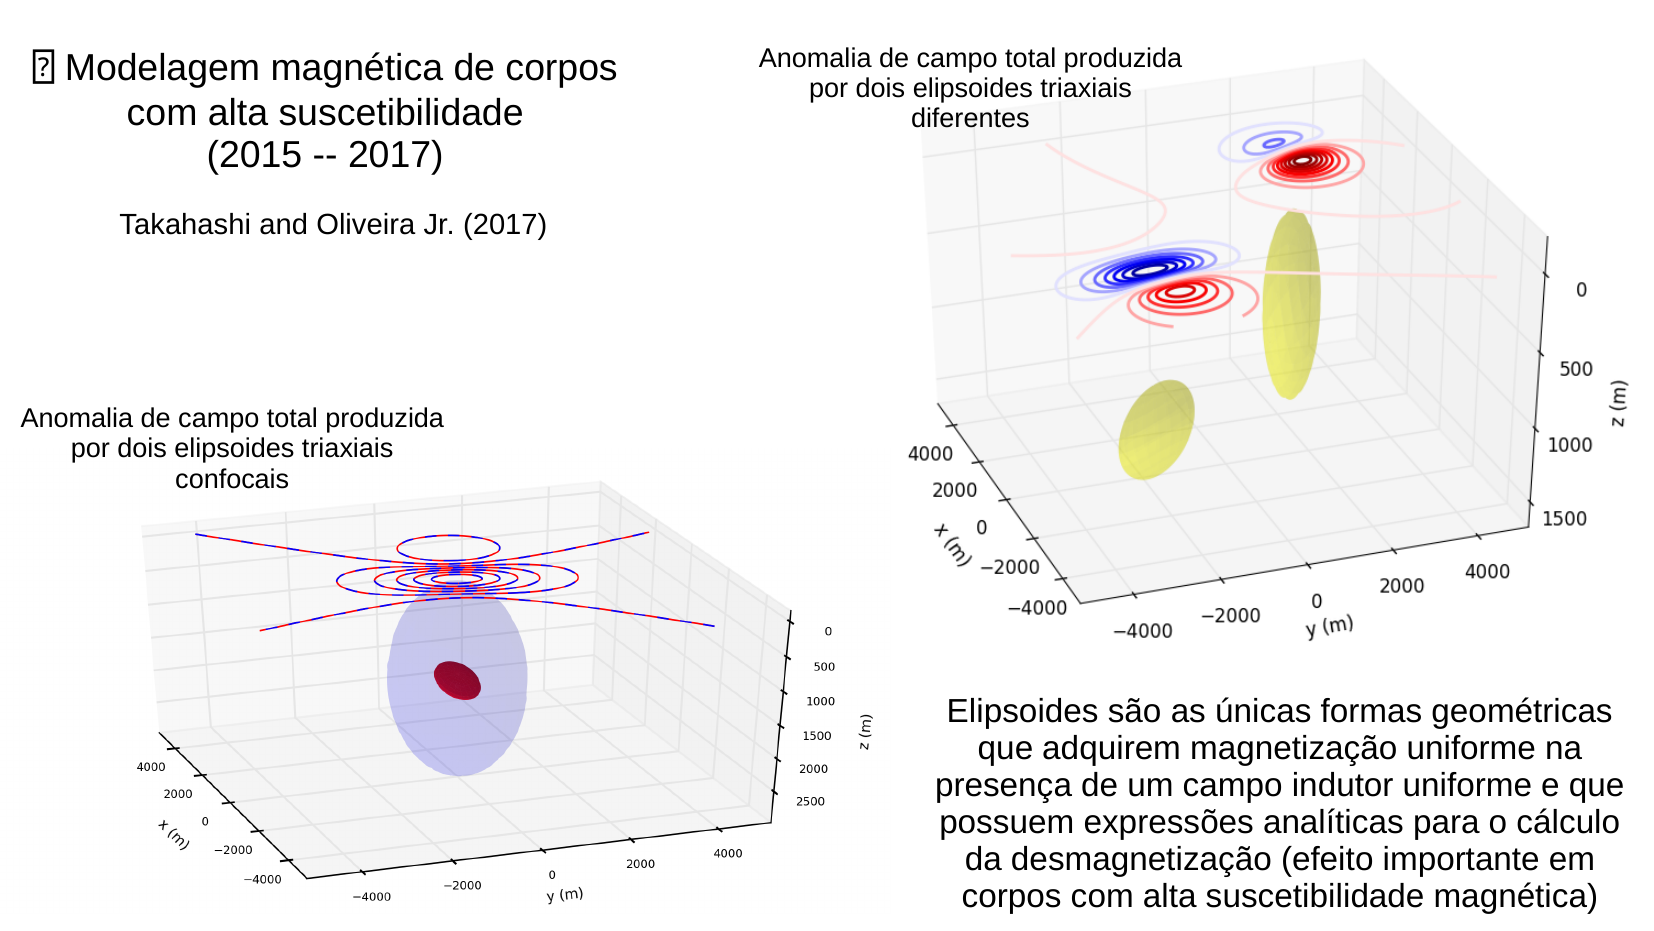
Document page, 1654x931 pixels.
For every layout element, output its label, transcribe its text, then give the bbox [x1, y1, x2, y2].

picture [0, 5, 1654, 914]
text_box Anomalia de campo total produzida por dois elipsoides triaxiais diferentes [744, 35, 1197, 141]
text_box Elipsoides são as únicas formas geométricas que adquirem magnetização uniforme na presença de um campo indutor uniforme e que possuem expressões analíticas para o cálculo da desmagnetização (efeito importante em corpos com alta suscetibilidade magnética) [920, 685, 1648, 923]
text_box Takahashi and Oliveira Jr. (2017) [85, 200, 582, 249]
text_box ⍰ Modelagem magnética de corpos com alta suscetibilidade (2015 -- 2017) [17, 32, 650, 314]
text_box Anomalia de campo total produzida por dois elipsoides triaxiais confocais [5, 395, 459, 502]
